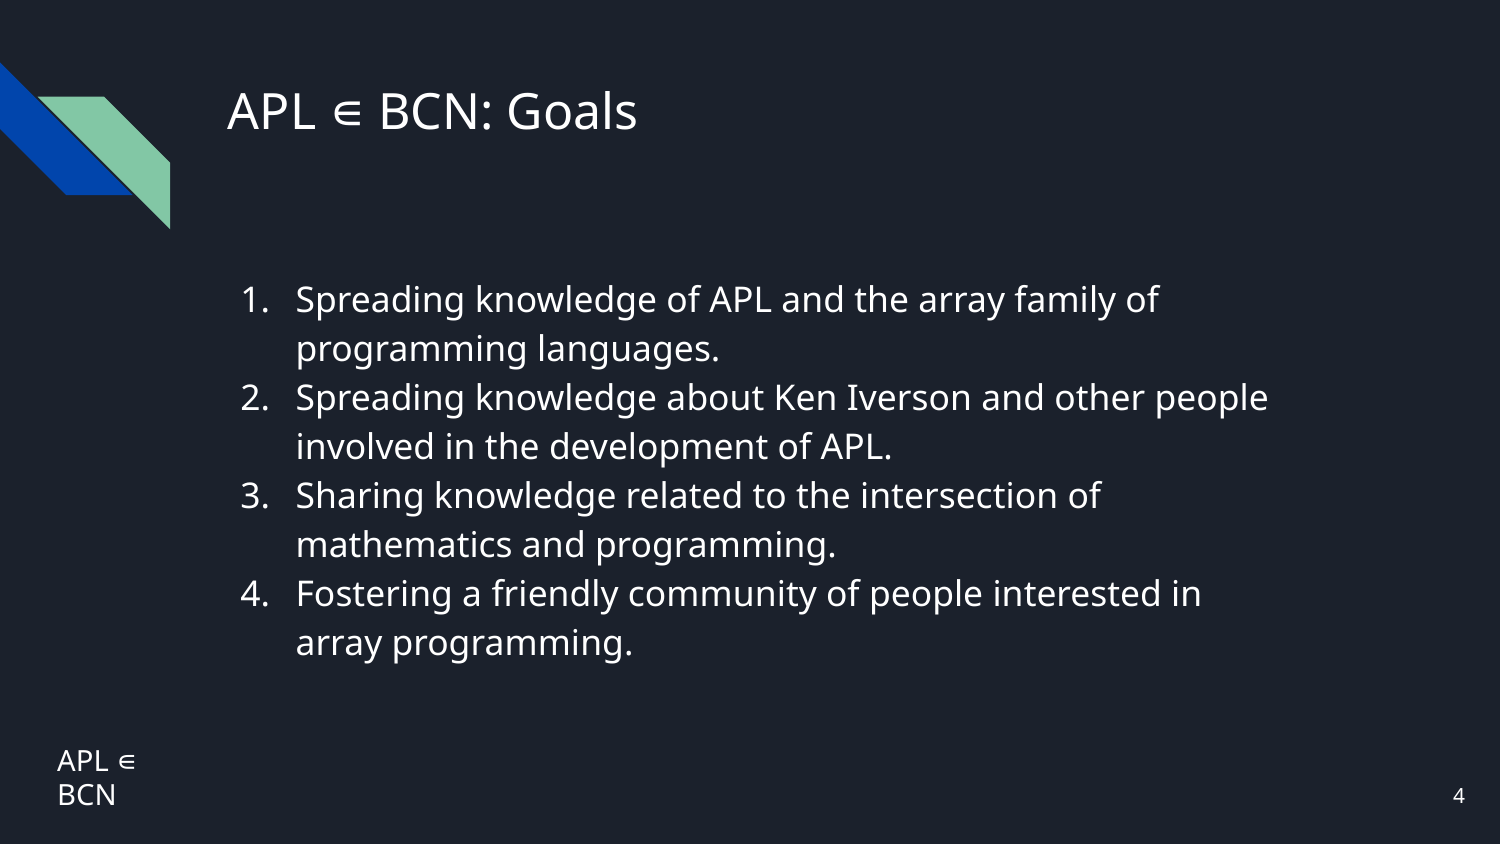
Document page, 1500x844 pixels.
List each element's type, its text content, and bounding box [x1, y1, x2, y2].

title APL ∊ BCN: Goals [212, 64, 836, 174]
list Spreading knowledge of APL and the array family of programming languages. Spreading knowledge about Ken Iverson and other people involved in the development of APL. Sharing knowledge related to the intersection of mathematics and programming. Fostering a friendly community of people interested in array programming. [205, 255, 1295, 692]
slide_number <number> [1389, 764, 1480, 830]
